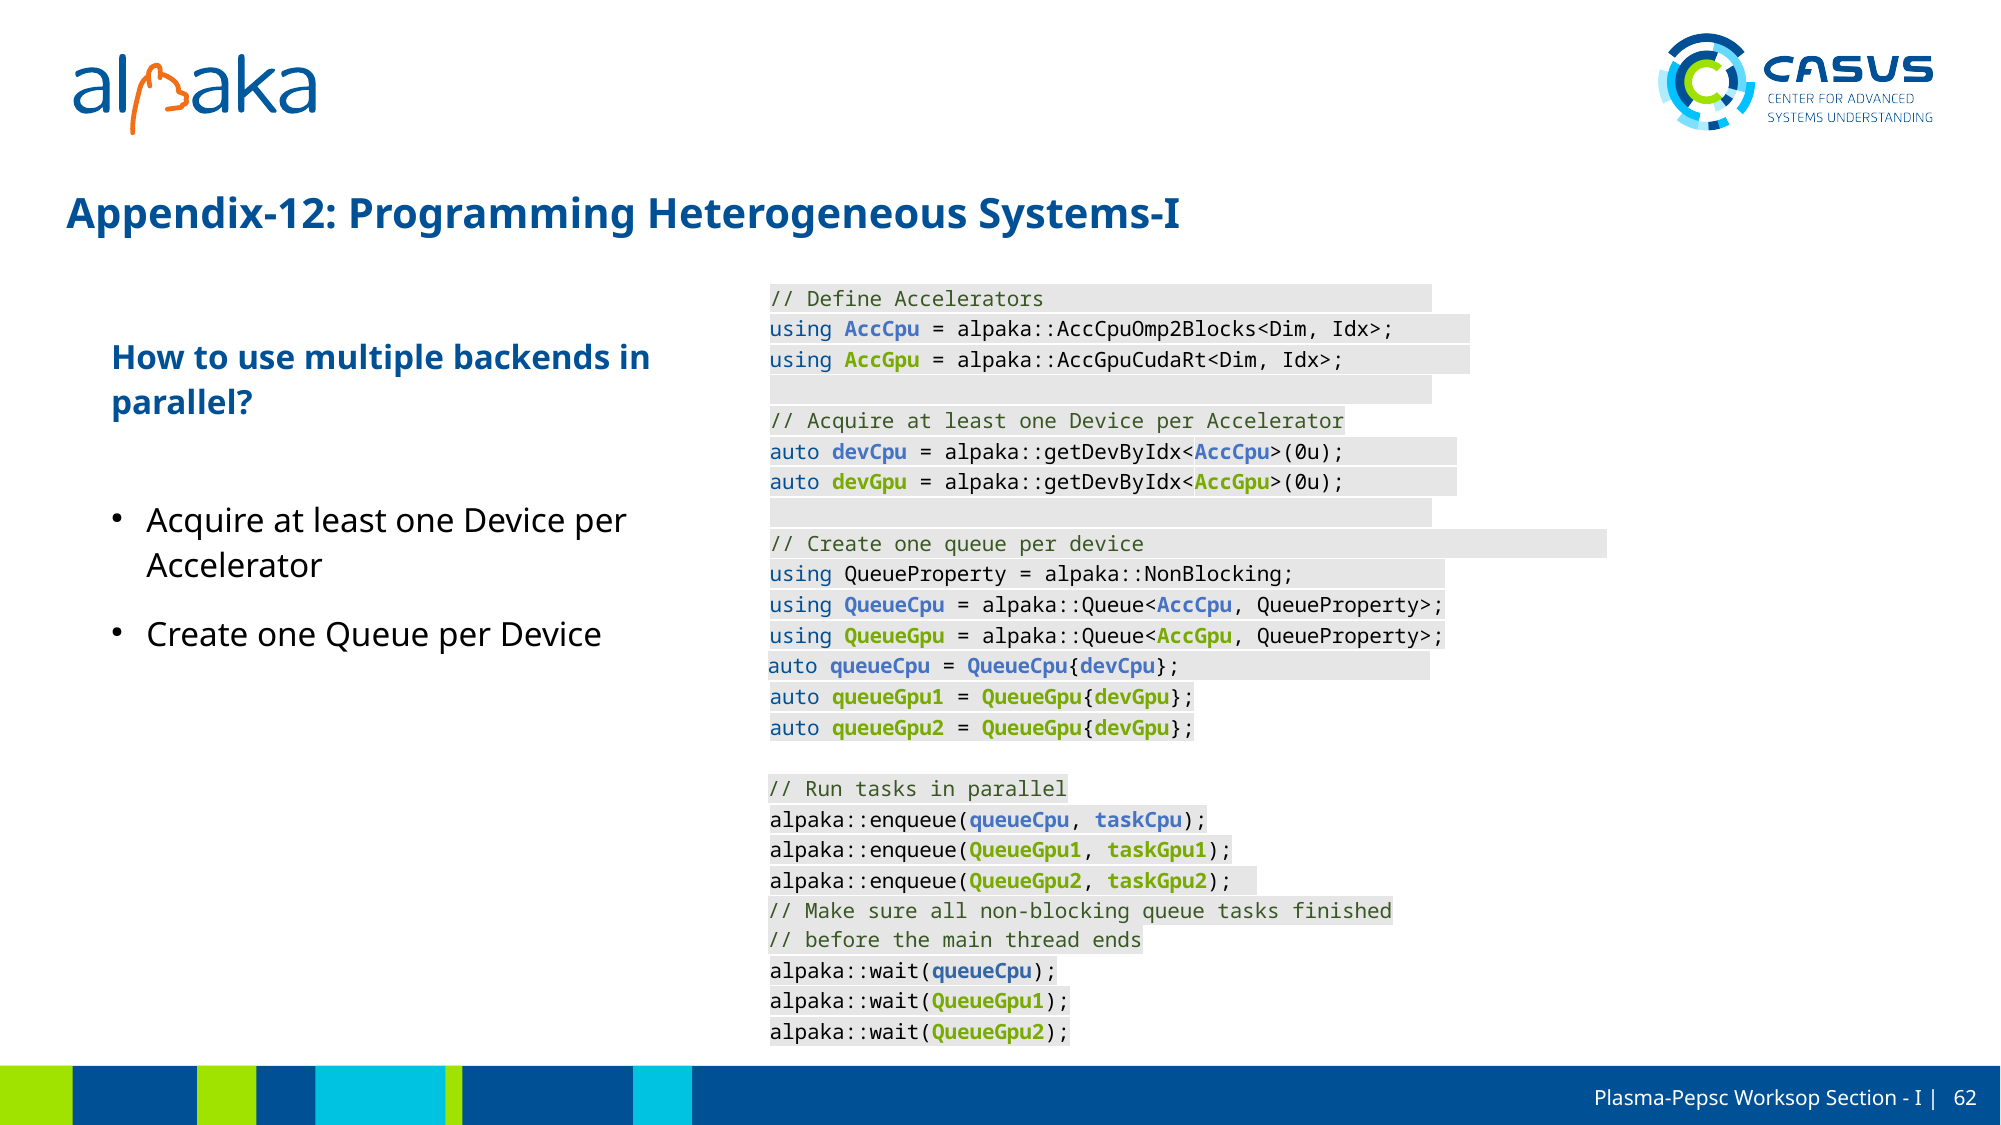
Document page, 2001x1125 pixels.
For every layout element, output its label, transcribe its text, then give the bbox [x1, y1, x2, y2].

list // Define Accelerators using AccCpu = alpaka::AccCpuOmp2Blocks<Dim, Idx>; using AccGpu = alpaka::AccGpuCudaRt<Dim, Idx>; // Acquire at least one Device per Accelerator auto devCpu = alpaka::getDevByIdx<AccCpu>(0u); auto devGpu = alpaka::getDevByIdx<AccGpu>(0u); // Create one queue per device using QueueProperty = alpaka::NonBlocking; using QueueCpu = alpaka::Queue<AccCpu, QueueProperty>; using QueueGpu = alpaka::Queue<AccGpu, QueueProperty>; auto queueCpu = QueueCpu{devCpu}; auto queueGpu1 = QueueGpu{devGpu}; auto queueGpu2 = QueueGpu{devGpu}; // Run tasks in parallel alpaka::enqueue(queueCpu, taskCpu); alpaka::enqueue(QueueGpu1, taskGpu1); alpaka::enqueue(QueueGpu2, taskGpu2); // Make sure all non-blocking queue tasks finished // before the main thread ends alpaka::wait(queueCpu); alpaka::wait(QueueGpu1); alpaka::wait(QueueGpu2); [767, 283, 1737, 1052]
title Appendix-12: Programming Heterogeneous Systems-I [55, 177, 1603, 246]
picture [1658, 33, 1933, 131]
list How to use multiple backends in parallel? Acquire at least one Device per Accelerator Create one Queue per Device [108, 334, 745, 997]
picture [72, 53, 317, 136]
